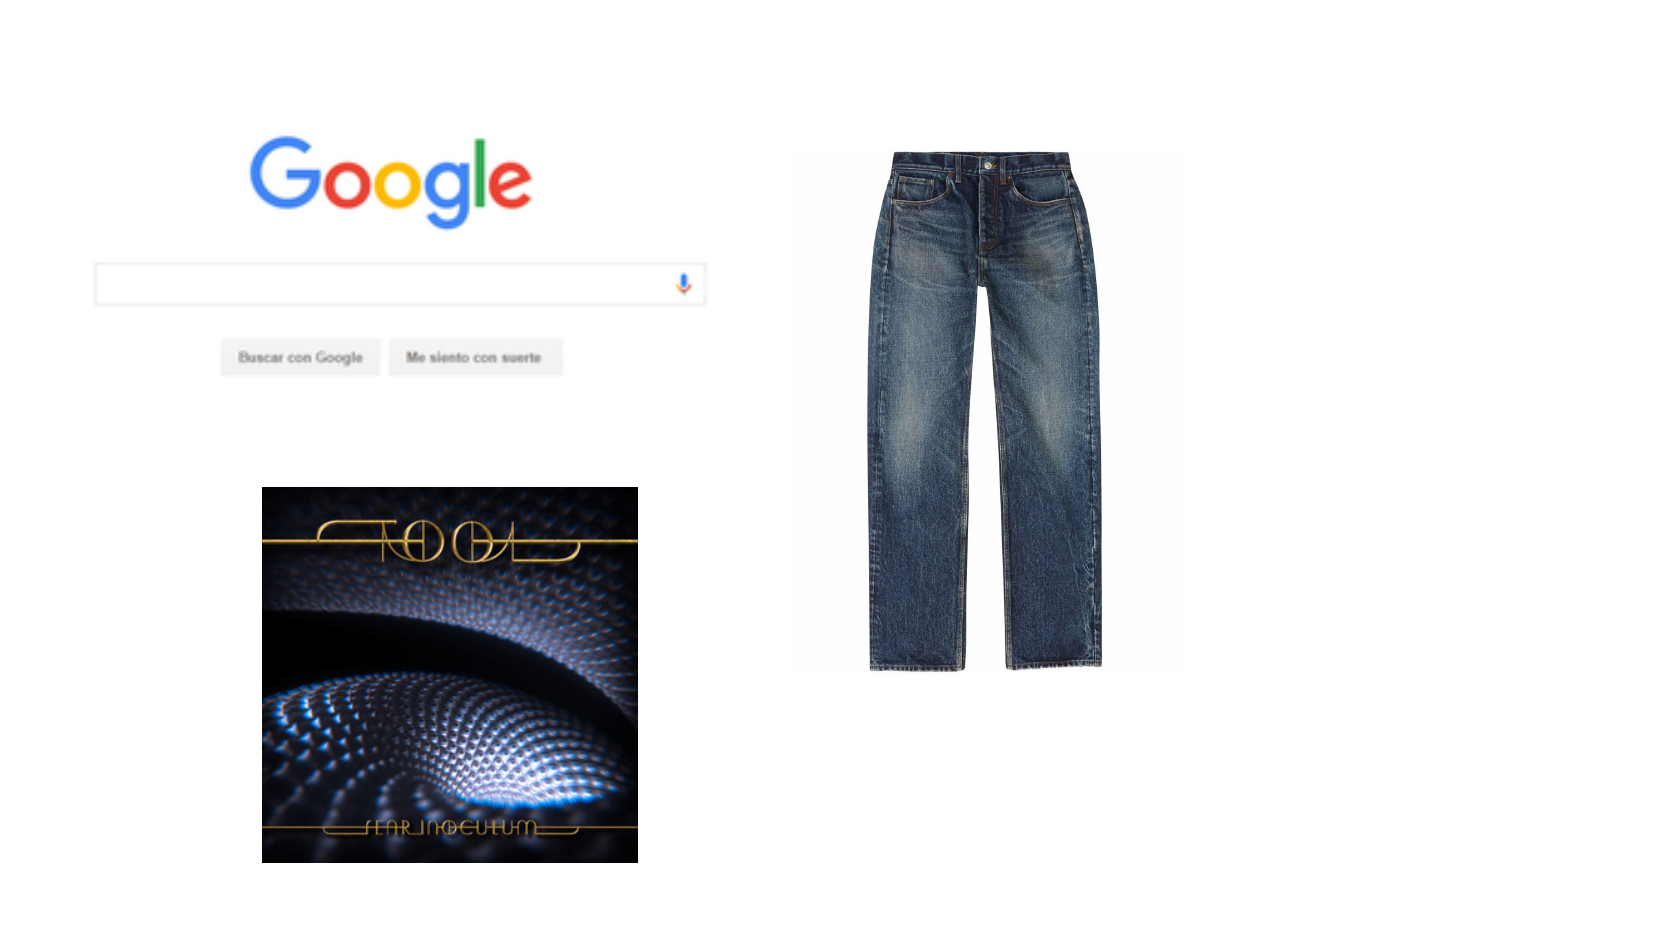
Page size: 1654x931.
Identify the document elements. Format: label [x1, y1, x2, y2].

picture [37, 37, 767, 463]
picture [262, 487, 638, 863]
picture [787, 149, 1182, 676]
